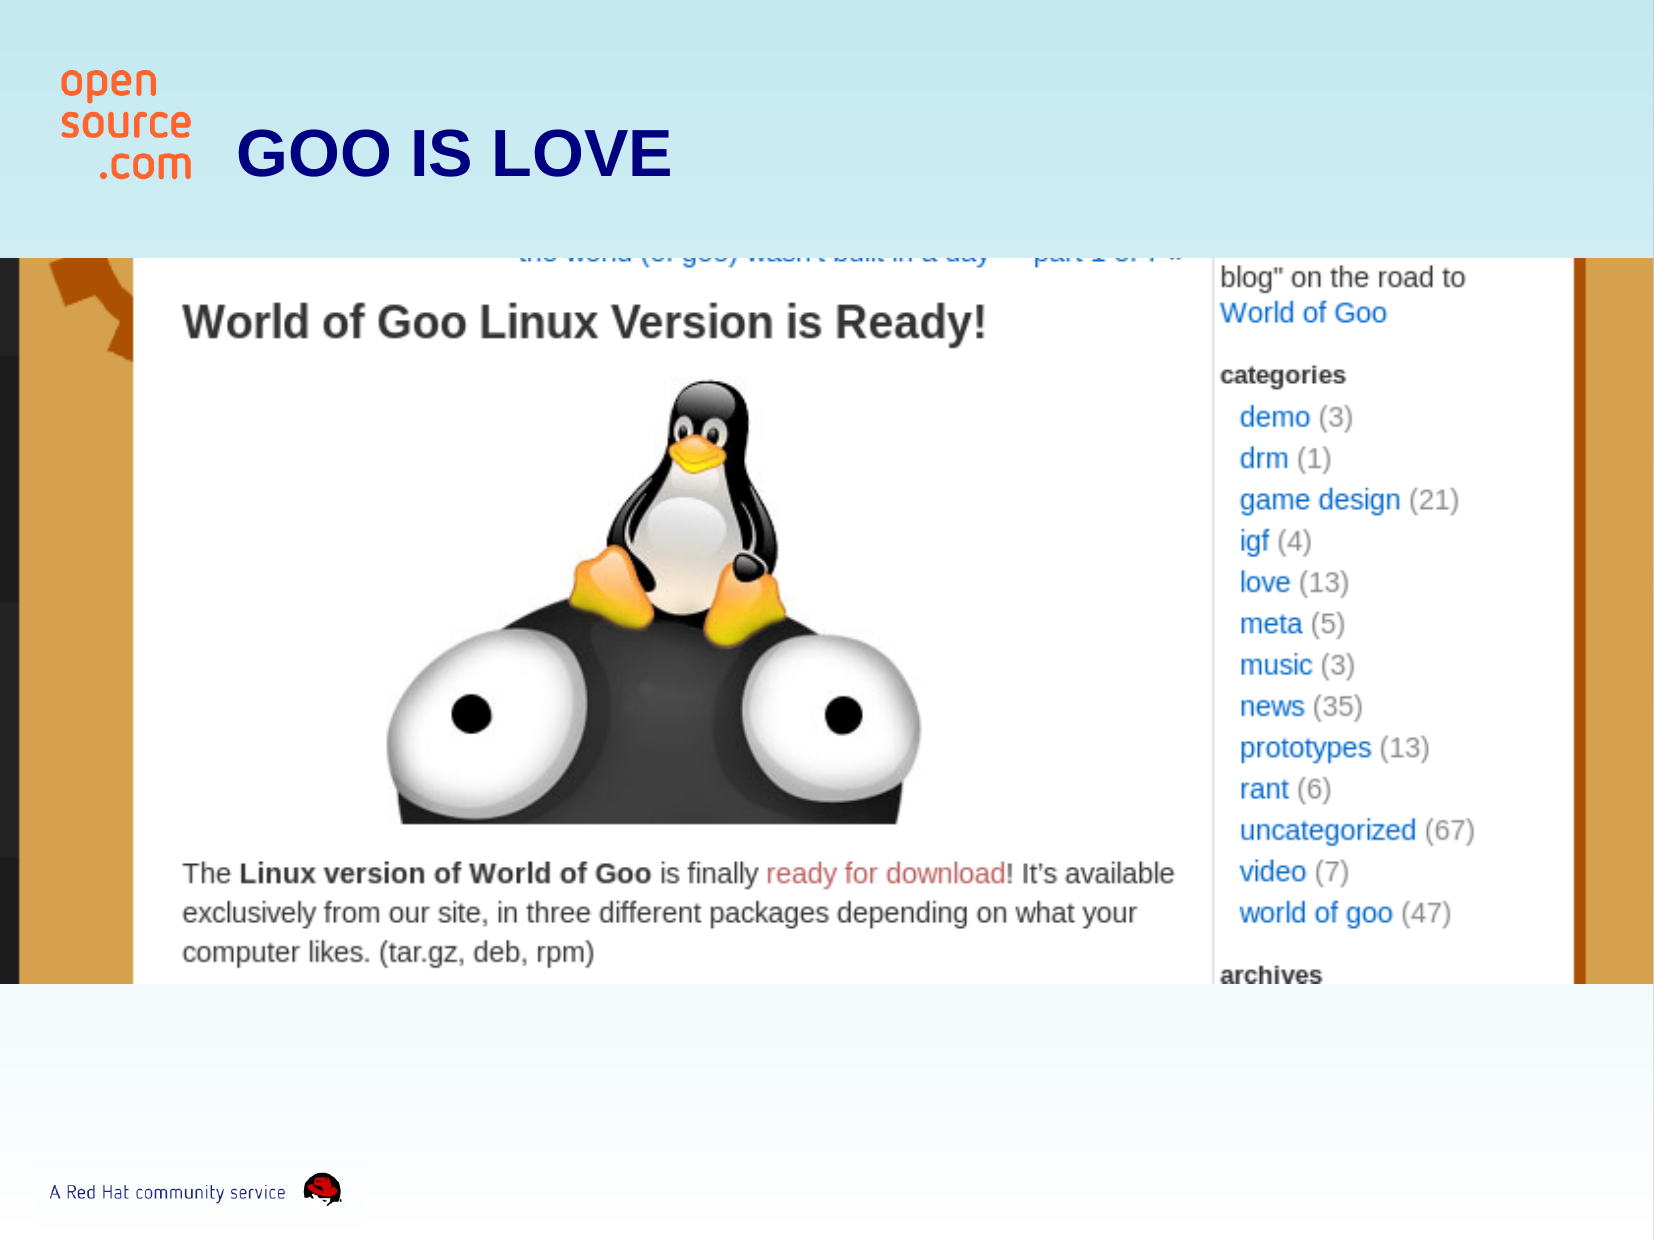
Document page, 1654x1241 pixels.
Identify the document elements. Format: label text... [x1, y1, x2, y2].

title GOO IS LOVE [236, 49, 1654, 257]
picture [0, 0, 1654, 1241]
